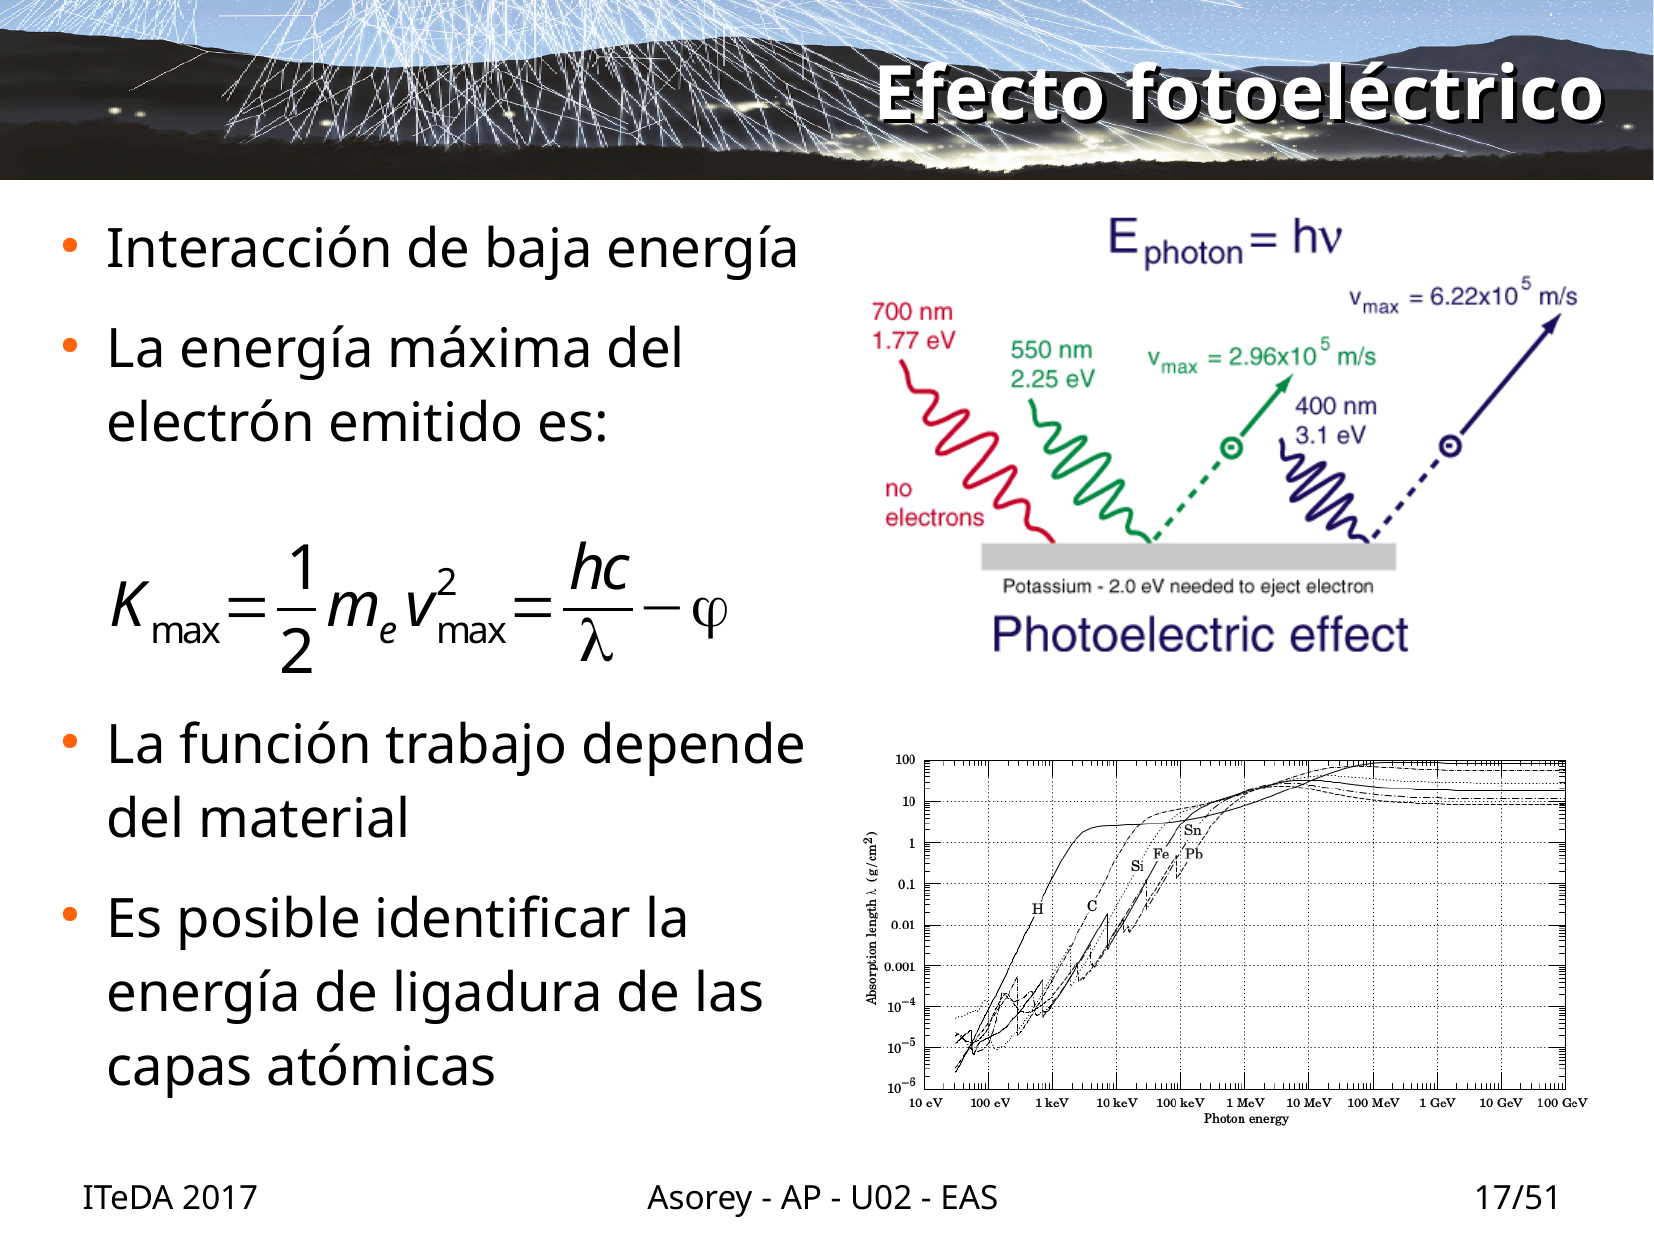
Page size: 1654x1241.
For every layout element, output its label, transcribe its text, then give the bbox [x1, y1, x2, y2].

picture [844, 718, 1606, 1139]
chart [101, 528, 736, 691]
picture [0, 0, 1654, 180]
picture [864, 209, 1586, 661]
title Efecto fotoeléctrico [45, 15, 1606, 166]
list Interacción de baja energía La energía máxima del electrón emitido es: La función trabajo depende del material Es posible identificar la energía de ligadura de las capas atómicas [45, 210, 807, 1156]
